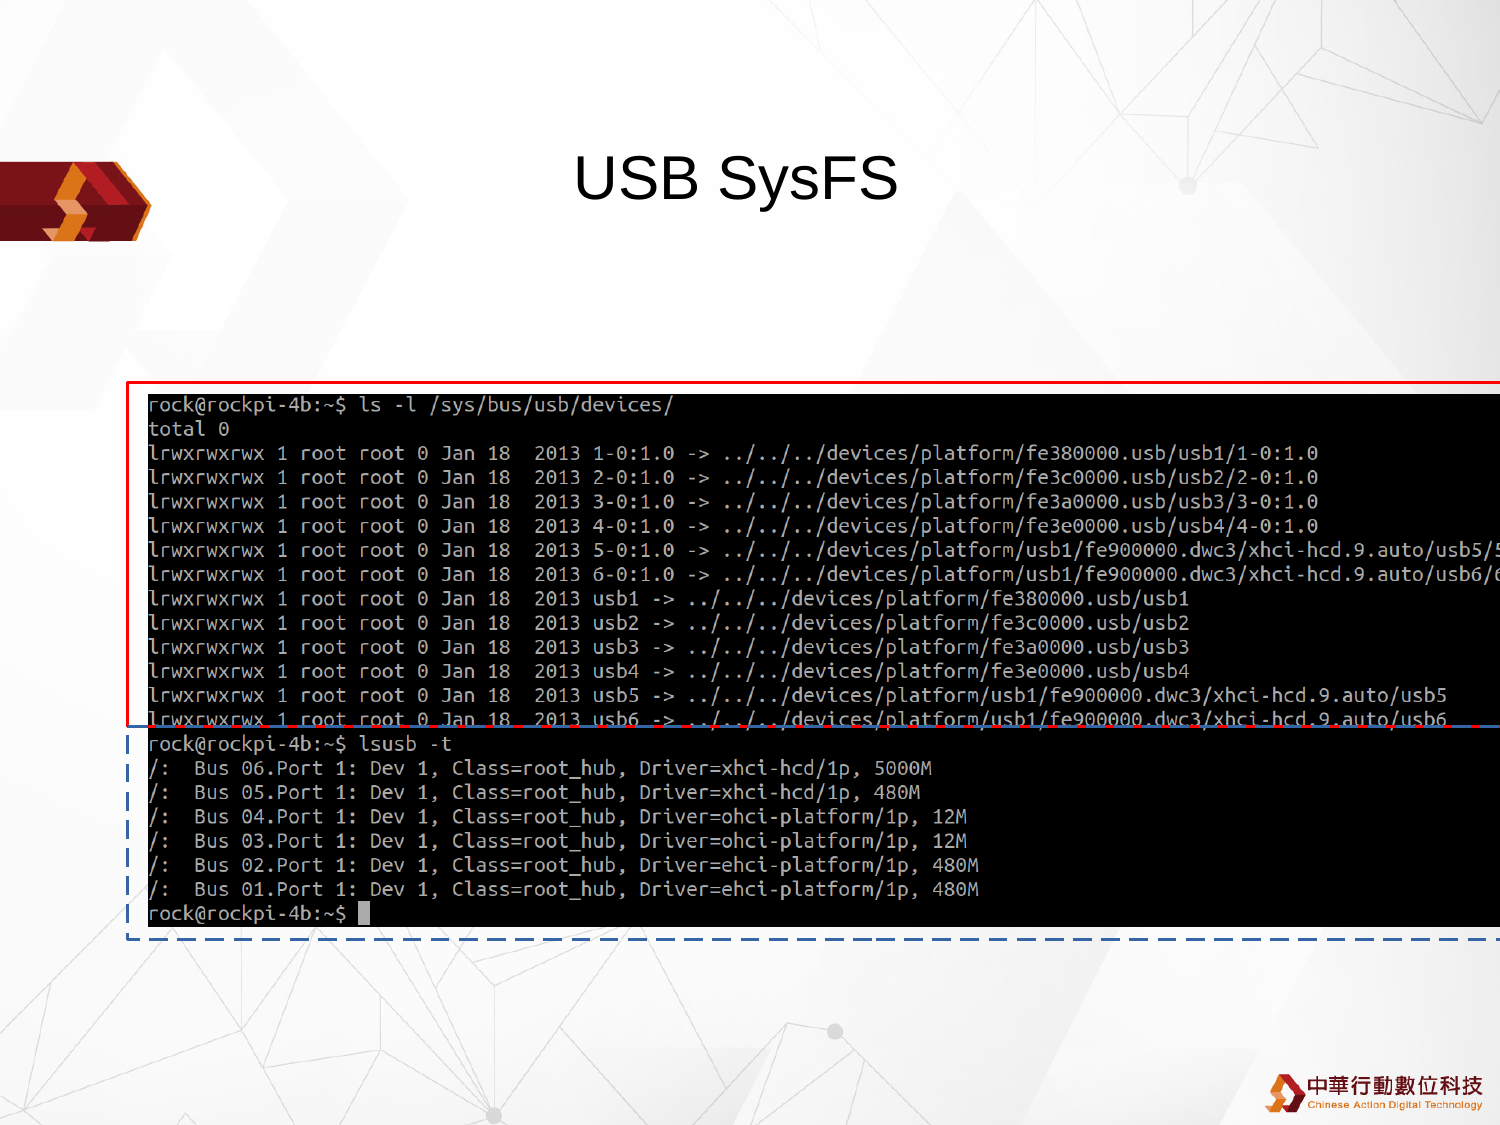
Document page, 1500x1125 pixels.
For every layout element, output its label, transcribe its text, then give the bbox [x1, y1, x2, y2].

picture [129, 384, 1500, 725]
title USB SysFS [107, 101, 1367, 255]
picture [0, 0, 1500, 1125]
